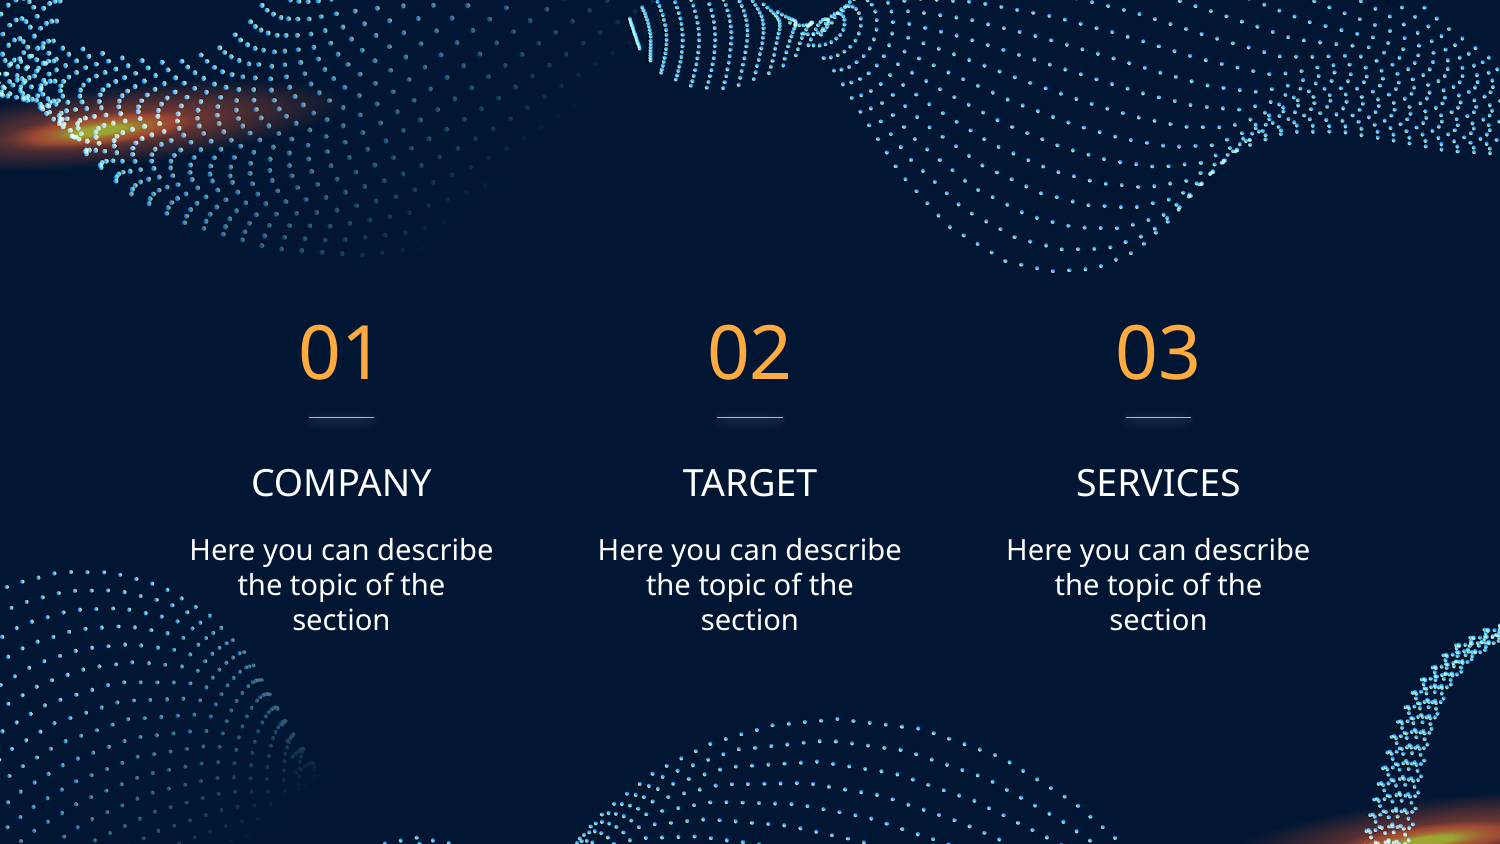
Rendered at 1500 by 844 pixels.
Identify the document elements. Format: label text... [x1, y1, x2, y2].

picture [0, 0, 1500, 844]
title 03 [988, 290, 1328, 410]
title COMPANY [171, 429, 512, 516]
subtitle Here you can describe the topic of the section [988, 516, 1328, 719]
title 02 [580, 290, 920, 410]
title SERVICES [988, 429, 1328, 516]
subtitle Here you can describe the topic of the section [580, 516, 920, 719]
title TARGET [580, 429, 920, 516]
subtitle Here you can describe the topic of the section [171, 516, 512, 719]
title 01 [171, 290, 512, 410]
